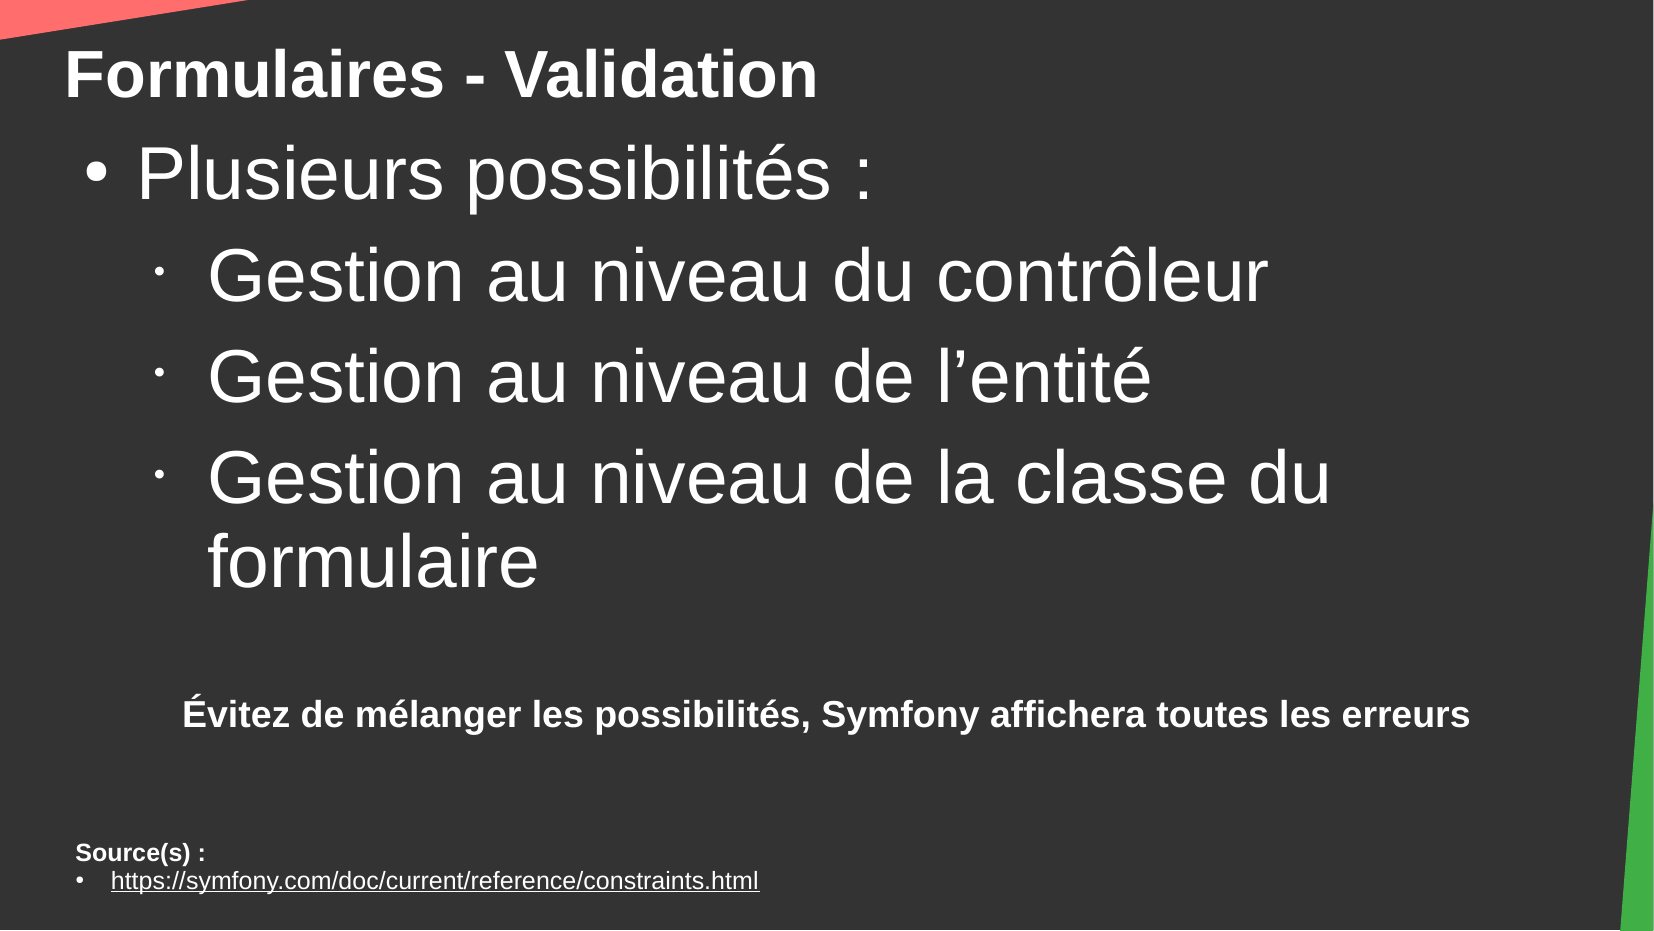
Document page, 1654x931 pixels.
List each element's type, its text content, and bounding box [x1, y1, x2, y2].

text_box Évitez de mélanger les possibilités, Symfony affichera toutes les erreurs [70, 685, 1583, 745]
text_box Source(s) : https://symfony.com/doc/current/reference/constraints.html [60, 826, 1546, 903]
text_box [1620, 494, 1654, 931]
text_box [0, 0, 249, 40]
list Plusieurs possibilités : Gestion au niveau du contrôleur Gestion au niveau de l’entité Gestion au niveau de la classe du formulaire [65, 131, 1630, 662]
title Formulaires - Validation [64, 37, 1365, 113]
